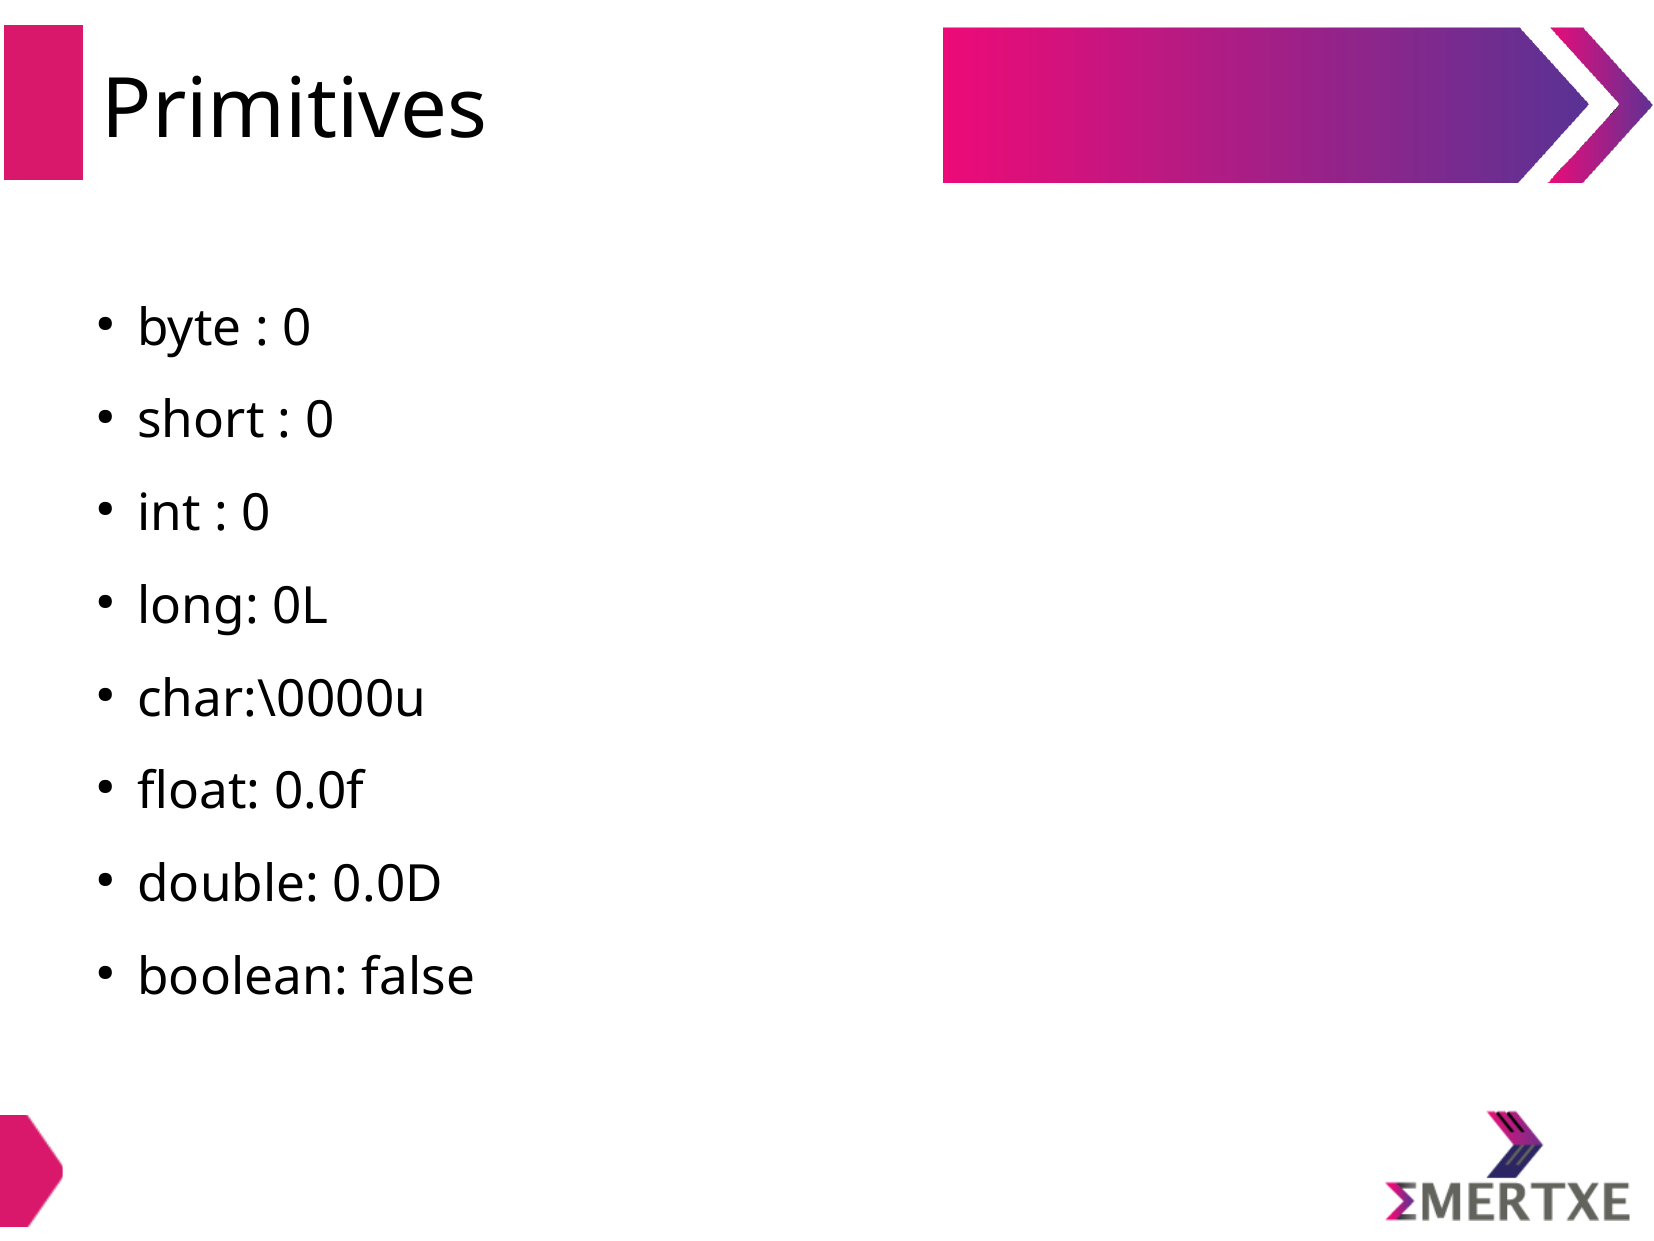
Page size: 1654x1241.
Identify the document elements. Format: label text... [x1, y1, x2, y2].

title Primitives [101, 2, 1591, 210]
picture [1591, 27, 1653, 183]
list byte : 0 short : 0 int : 0 long: 0L char:\0000u float: 0.0f double: 0.0D boolean: false [82, 290, 1571, 1010]
picture [1385, 1107, 1631, 1221]
